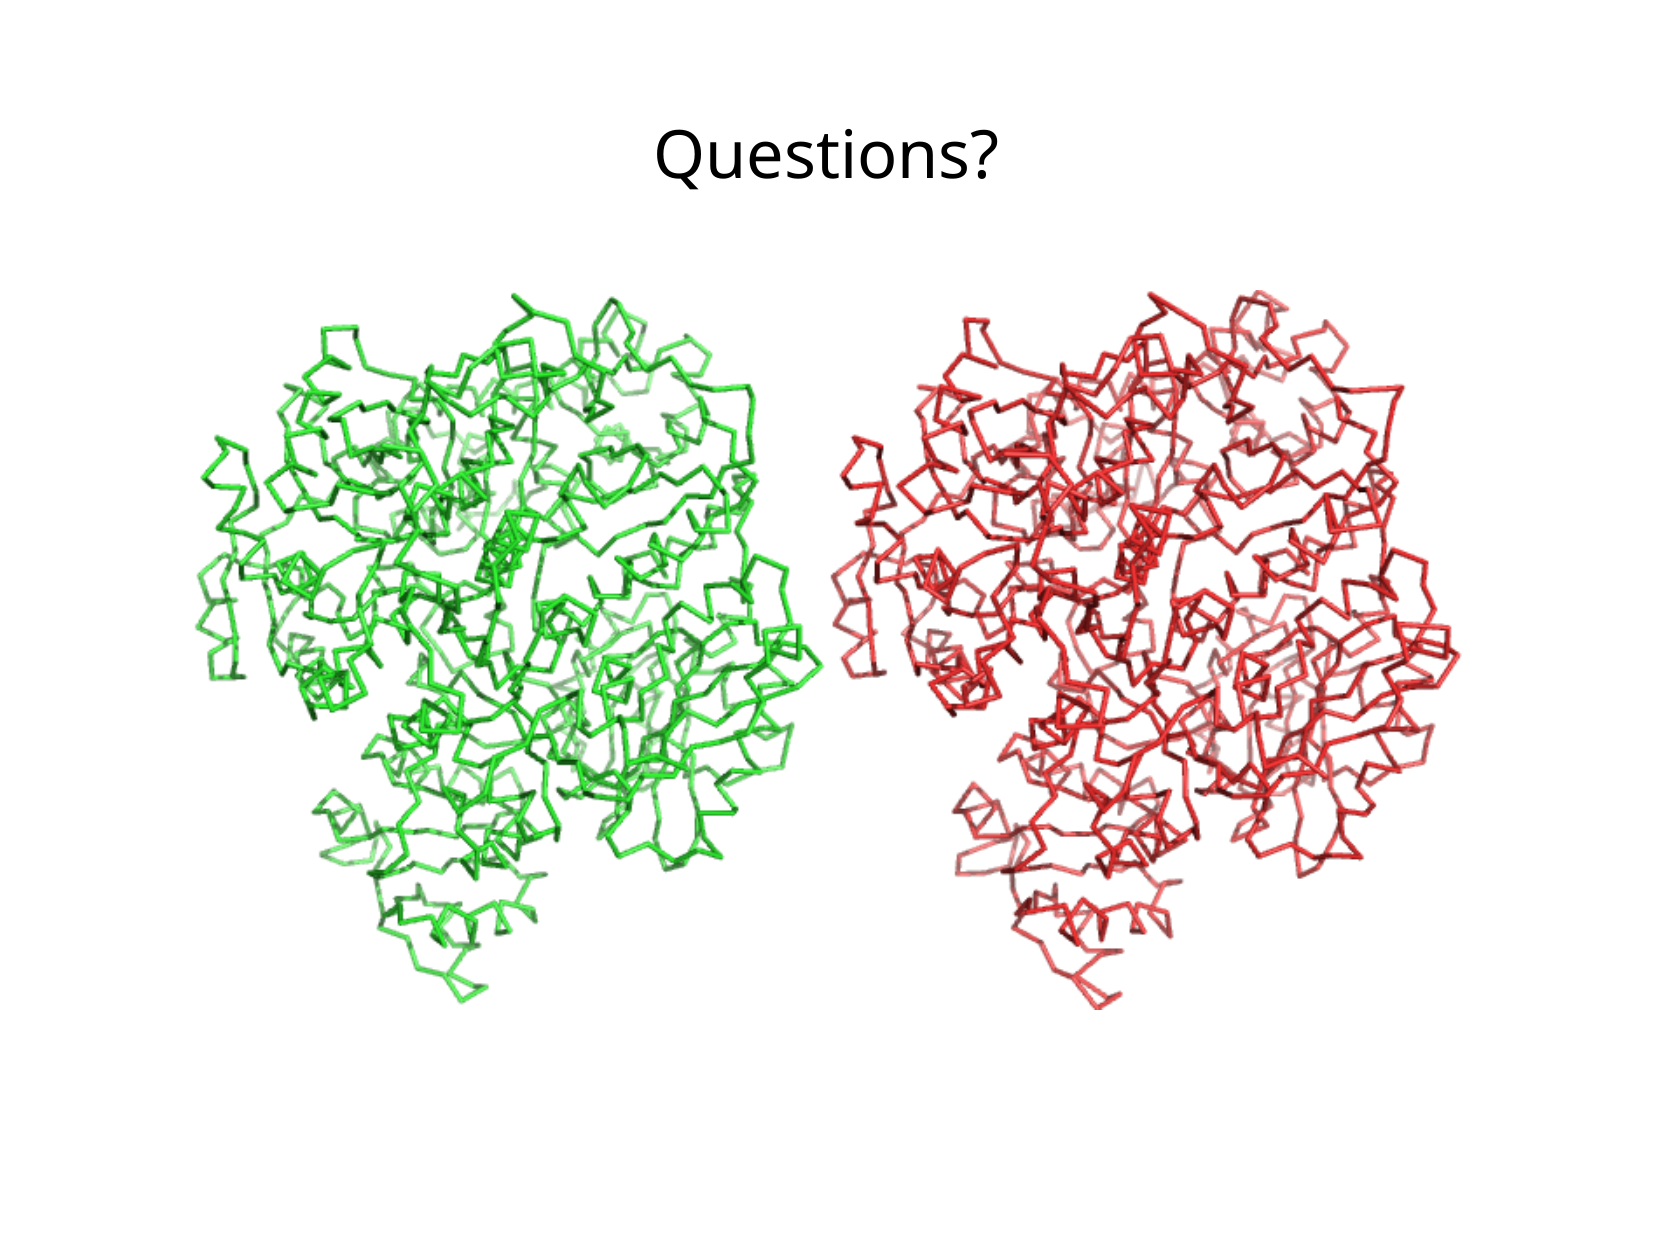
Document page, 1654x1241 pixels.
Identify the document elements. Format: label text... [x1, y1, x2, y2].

picture [185, 290, 1469, 1010]
title Questions? [82, 49, 1571, 257]
